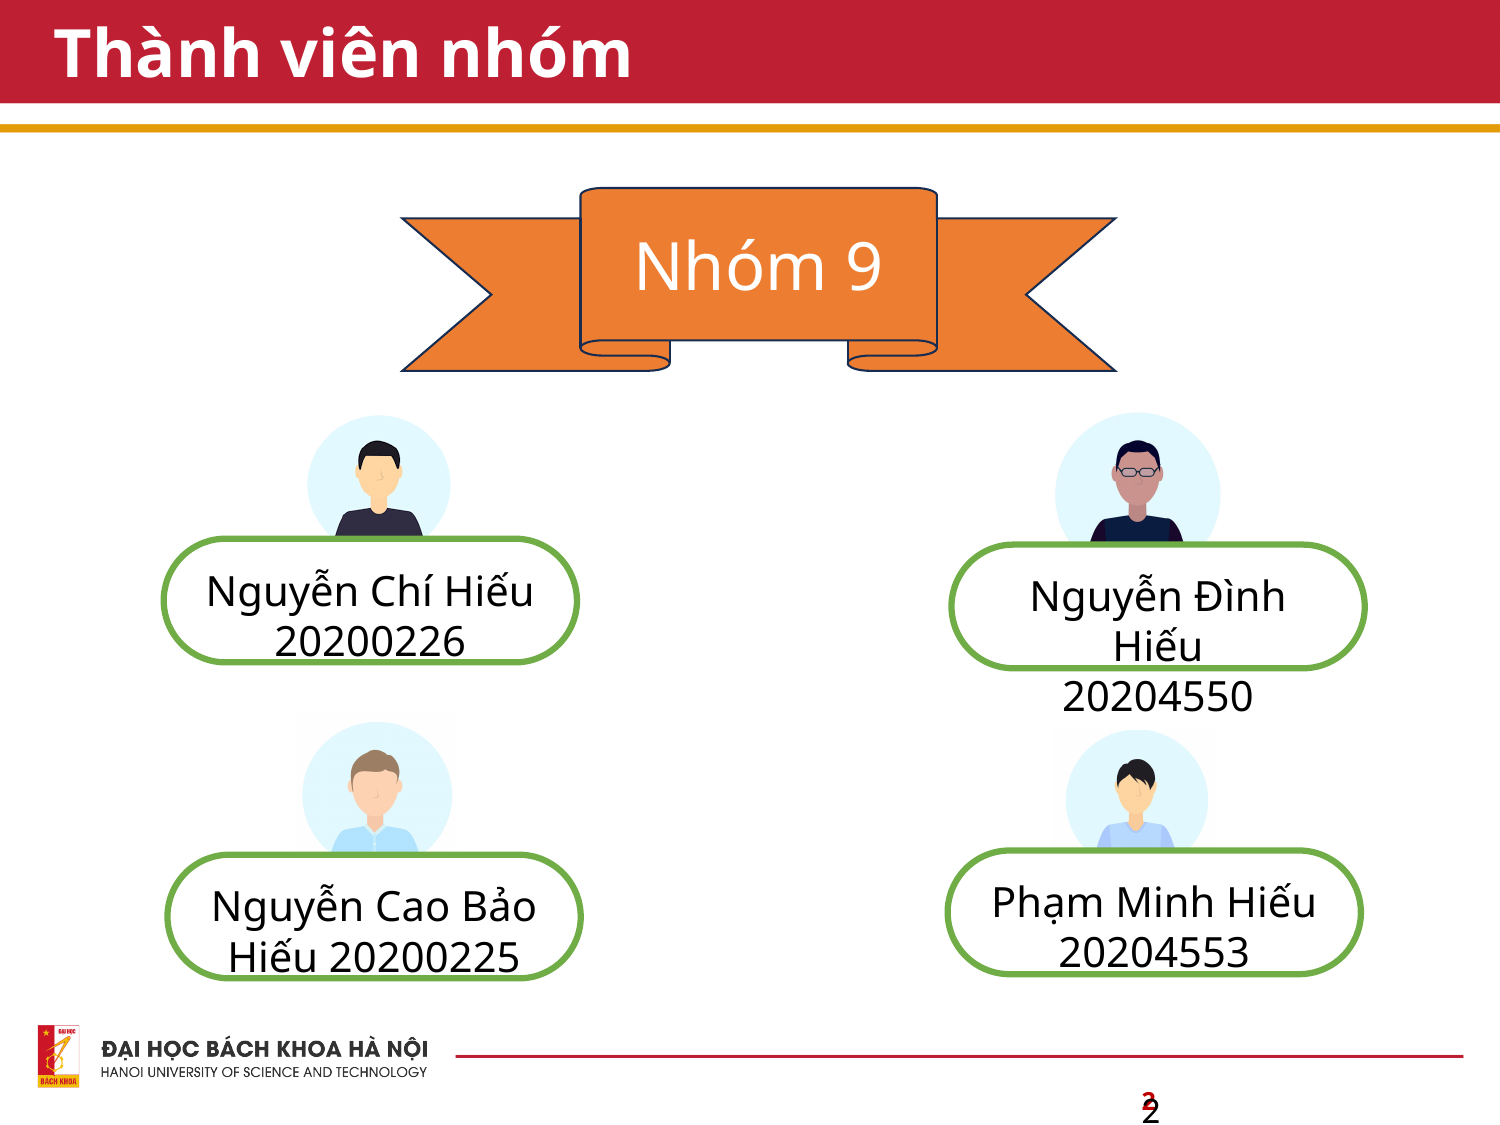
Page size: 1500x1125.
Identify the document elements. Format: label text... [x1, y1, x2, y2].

text_box [1126, 1078, 1465, 1125]
picture [298, 413, 459, 538]
title Thành viên nhóm [38, 12, 1462, 87]
text_box Nguyễn Cao Bảo Hiếu 20200225 [167, 854, 581, 979]
picture [1052, 404, 1228, 544]
text_box Nguyễn Chí Hiếu 20200226 [163, 538, 577, 663]
text_box Phạm Minh Hiếu 20204553 [947, 850, 1361, 975]
text_box Nhóm 9 [402, 187, 1116, 371]
text_box Nguyễn Đình Hiếu 20204550 [951, 544, 1365, 669]
picture [294, 712, 458, 854]
picture [1052, 730, 1216, 850]
